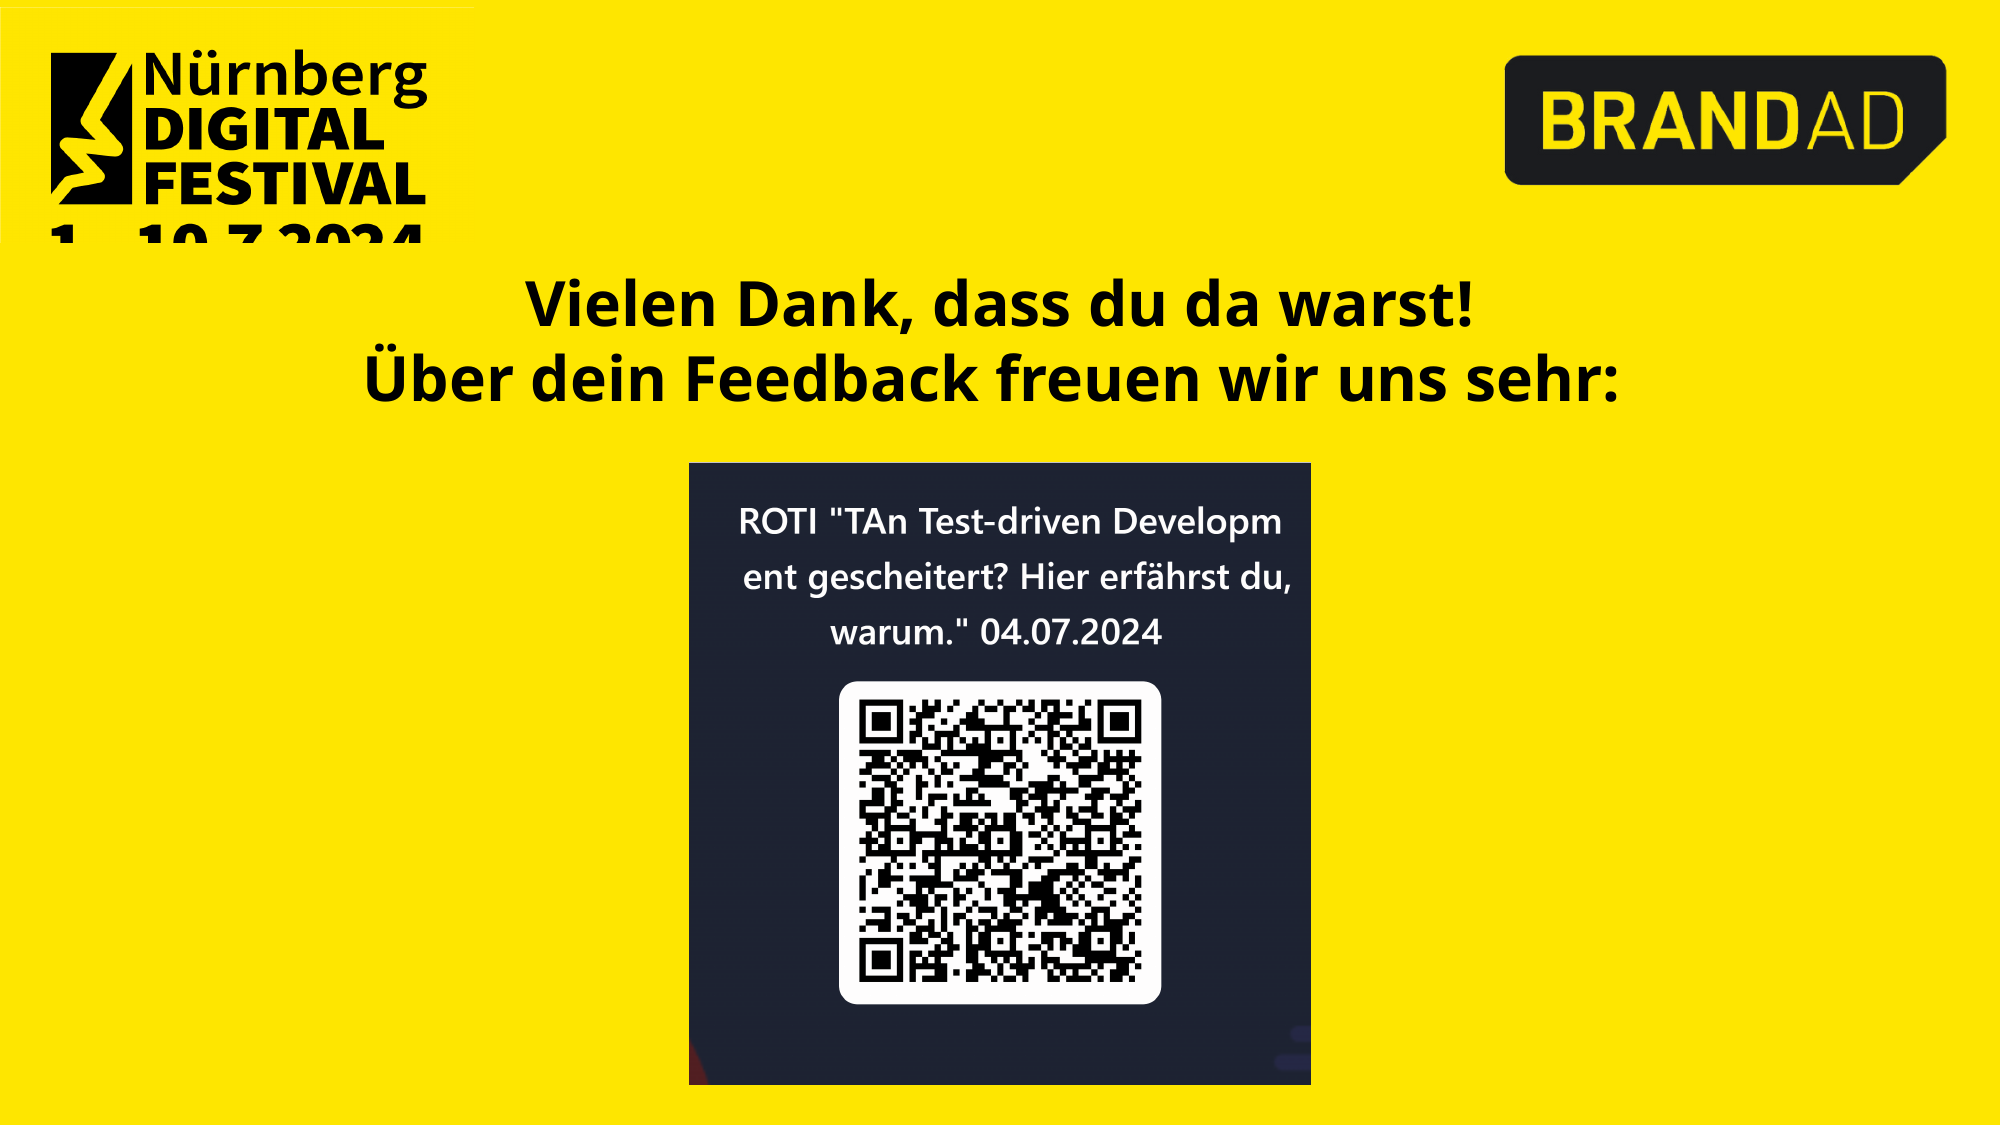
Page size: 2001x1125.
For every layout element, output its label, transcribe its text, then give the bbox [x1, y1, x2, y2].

picture [1488, 17, 1959, 193]
text_box Vielen Dank, dass du da warst! Über dein Feedback freuen wir uns sehr: [224, 256, 1776, 421]
picture [689, 462, 1311, 1085]
picture [0, 7, 475, 243]
